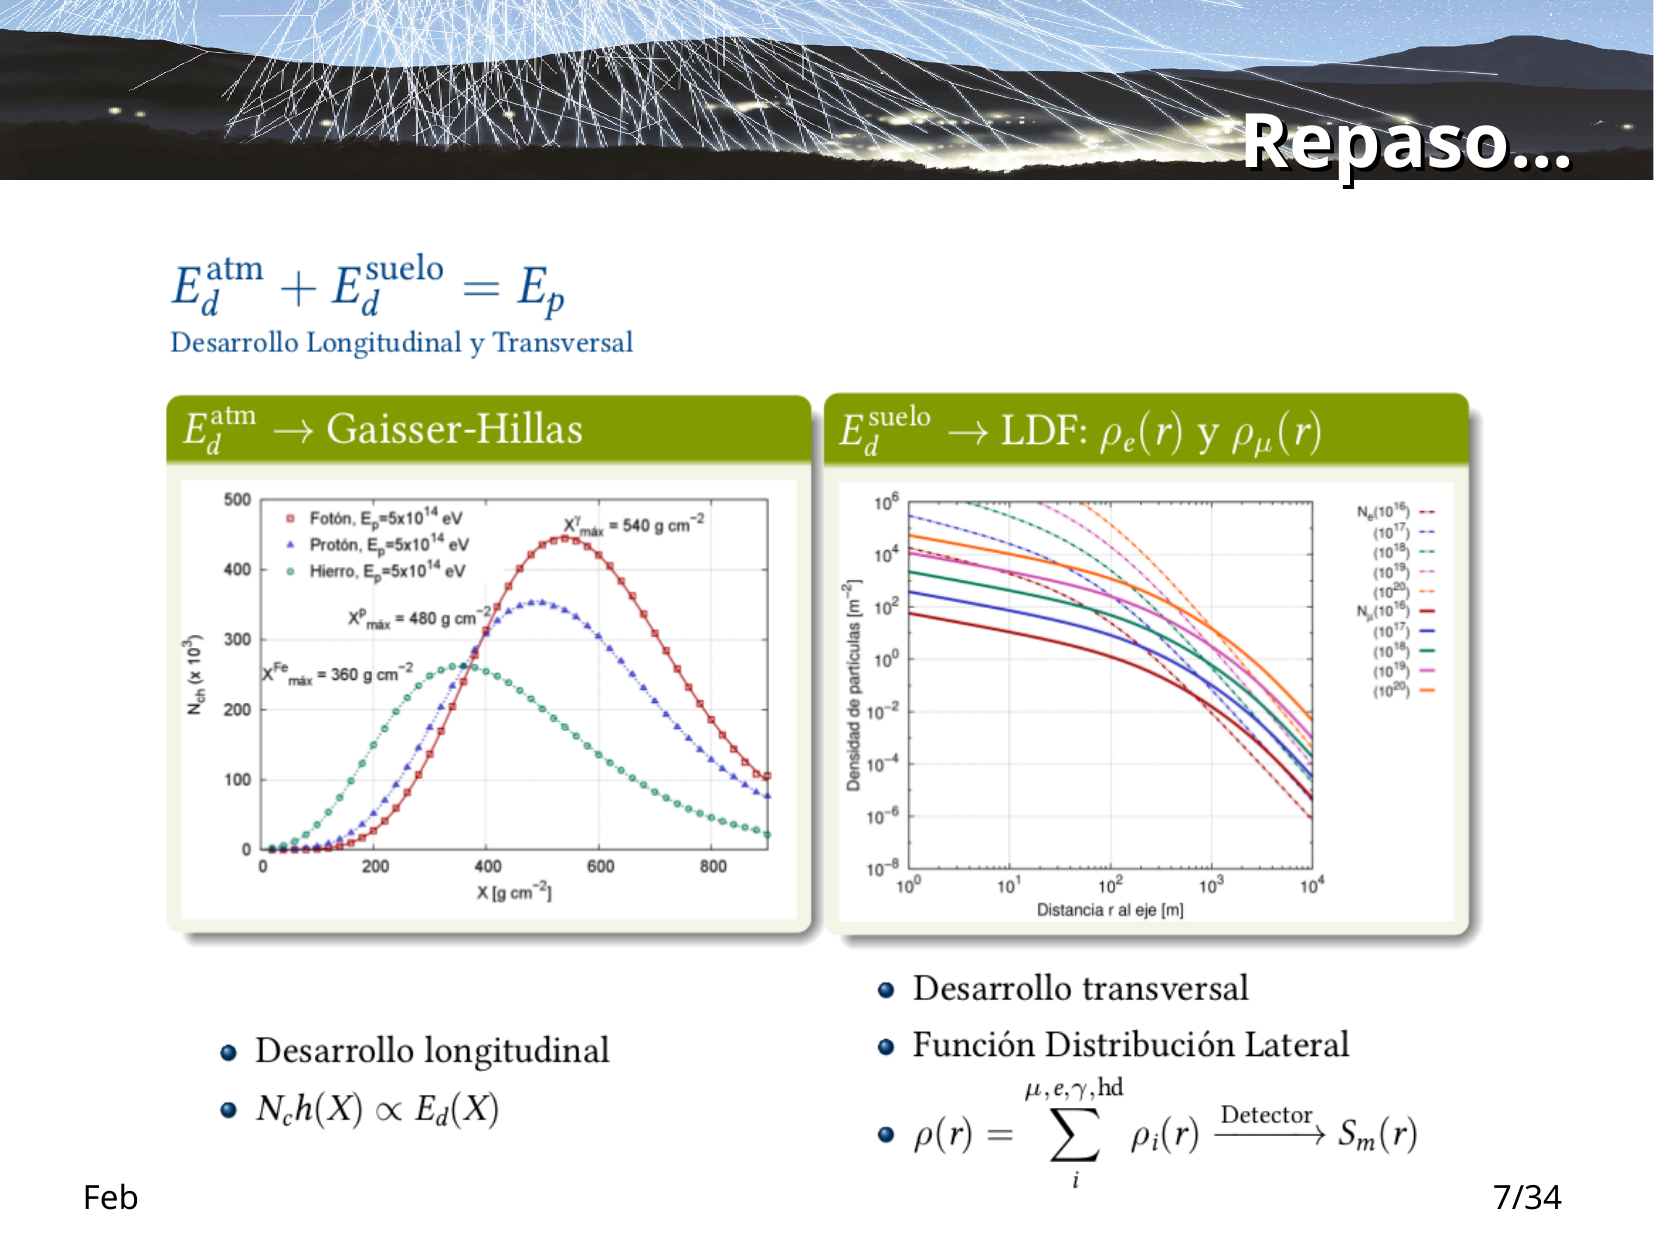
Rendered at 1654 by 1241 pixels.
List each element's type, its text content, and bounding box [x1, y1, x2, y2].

title Repaso... [86, 49, 1575, 225]
picture [141, 226, 1492, 1217]
picture [0, 0, 1654, 180]
